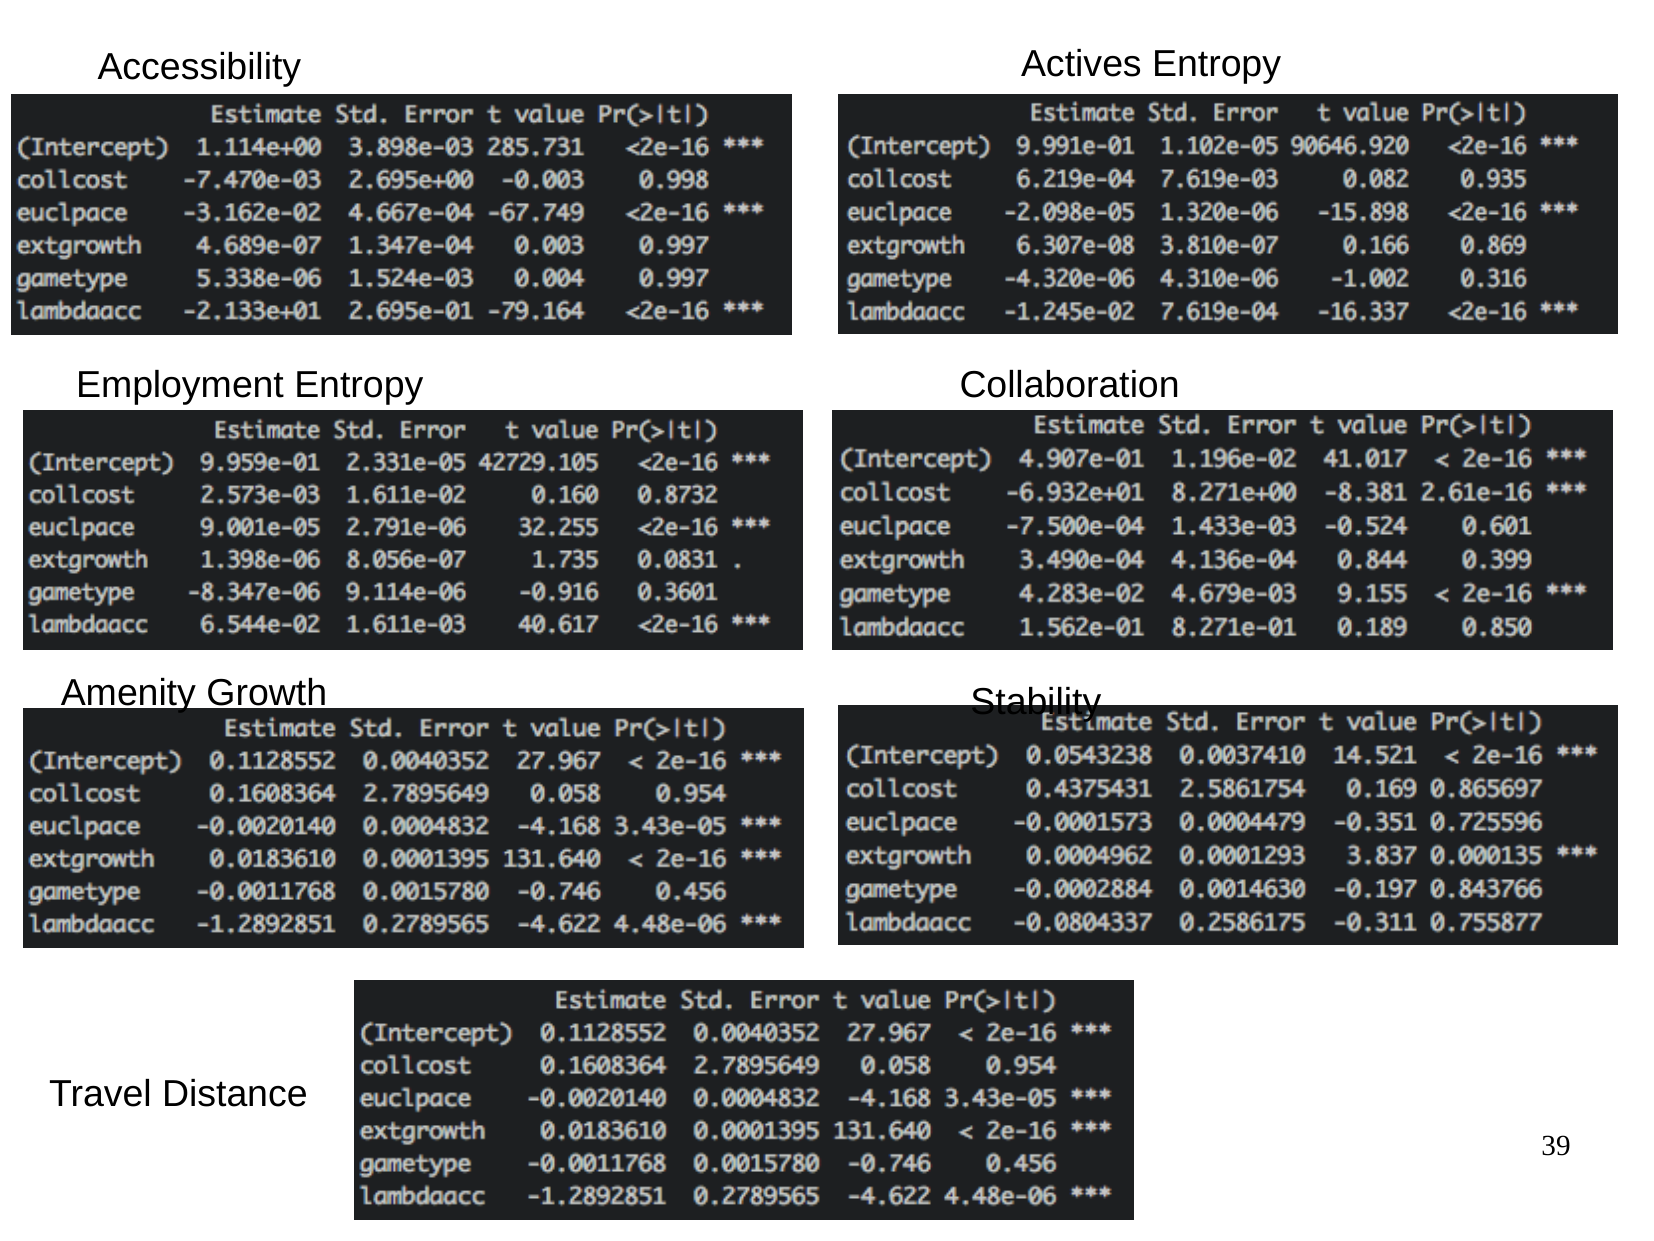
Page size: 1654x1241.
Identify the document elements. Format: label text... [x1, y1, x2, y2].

text_box Amenity Growth [46, 663, 343, 721]
picture [23, 410, 803, 650]
picture [838, 94, 1618, 335]
text_box Actives Entropy [1006, 35, 1297, 93]
picture [838, 705, 1618, 945]
text_box Travel Distance [34, 1065, 325, 1123]
picture [11, 94, 792, 335]
text_box Stability [955, 673, 1117, 731]
text_box Collaboration [944, 356, 1196, 414]
picture [354, 980, 1134, 1220]
text_box Employment Entropy [61, 356, 440, 410]
text_box Accessibility [82, 37, 317, 95]
picture [832, 410, 1613, 650]
picture [23, 708, 804, 948]
